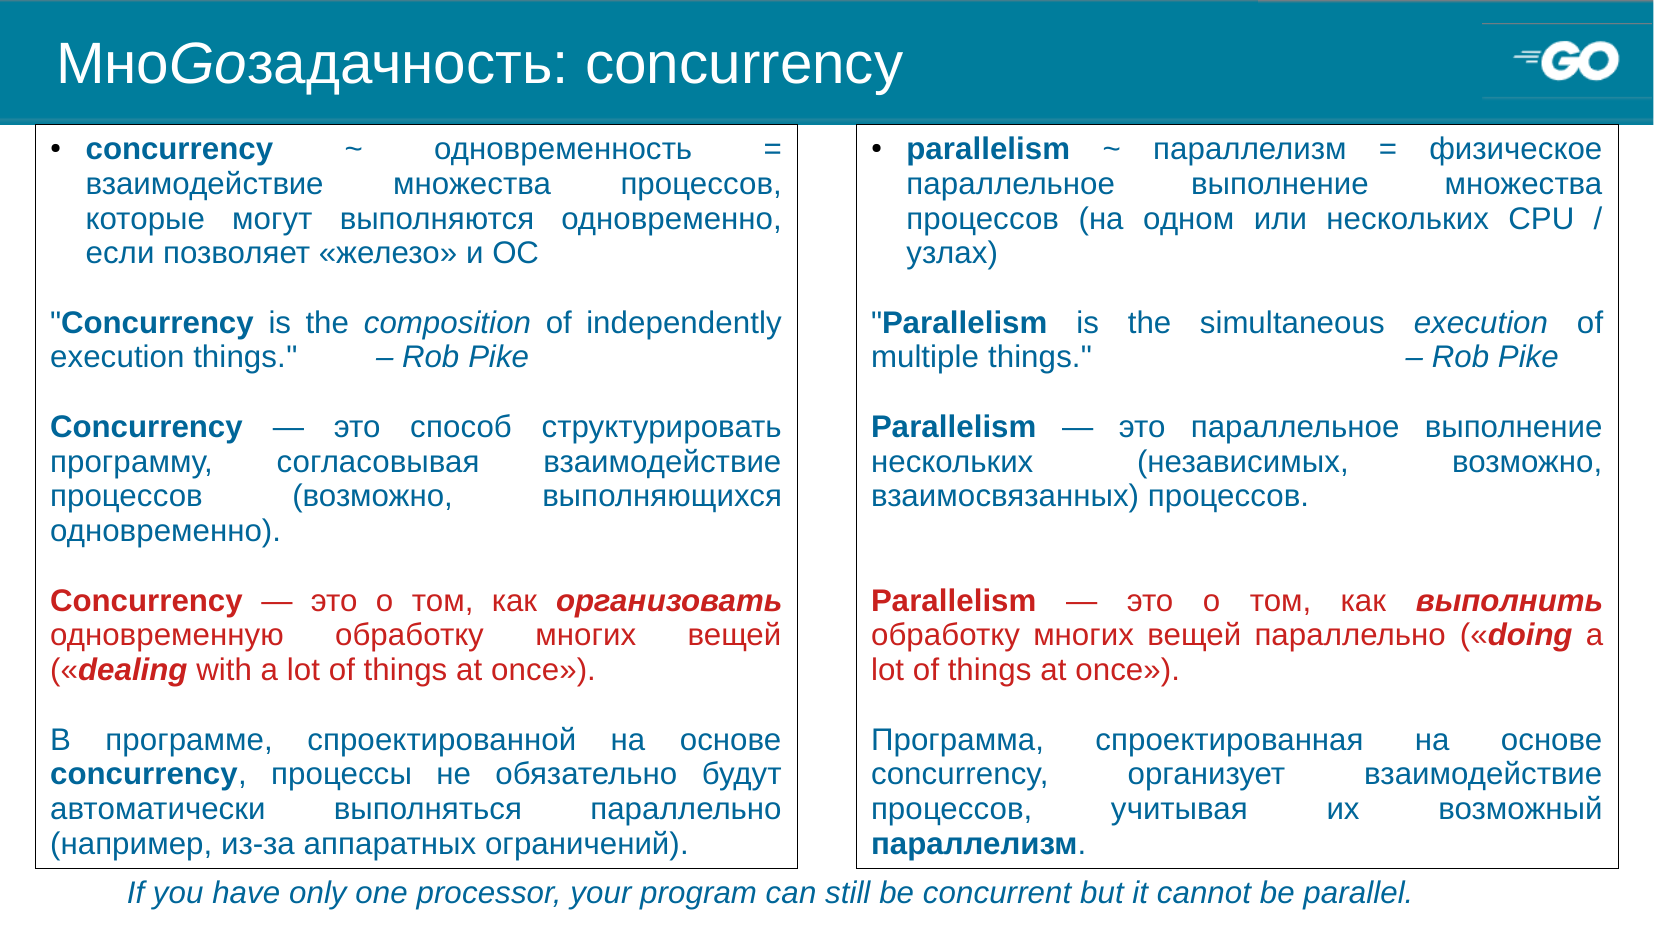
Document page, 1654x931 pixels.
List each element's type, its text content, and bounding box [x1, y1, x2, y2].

text_box МноGoзадачность: concurrency [41, 23, 1495, 104]
picture [1542, 41, 1619, 81]
text_box parallelism ~ параллелизм = физическое параллельное выполнение множества процессов (на одном или нескольких CPU / узлах) "Parallelism is the simultaneous execution of multiple things." ‒ Rob Pike Parallelism — это параллельное выполнение нескольких (независимых, возможно, взаимосвязанных) процессов. Parallelism — это о том, как выполнить обработку многих вещей параллельно («doing a lot of things at once»). Программа, спроектированная на основе concurrency, организует взаимодействие процессов, учитывая их возможный параллелизм. [856, 124, 1619, 869]
text_box If you have only one processor, your program can still be concurrent but it cannot be parallel. [112, 868, 1436, 918]
text_box concurrency ~ одновременность = взаимодействие множества процессов, которые могут выполняются одновременно, если позволяет «железо» и ОС "Concurrency is the composition of independently execution things." ‒ Rob Pike Concurrency — это способ структурировать программу, согласовывая взаимодействие процессов (возможно, выполняющихся одновременно). Concurrency — это о том, как организовать одновременную обработку многих вещей («dealing with a lot of things at once»). В программе, спроектированной на основе concurrency, процессы не обязательно будут автоматически выполняться параллельно (например, из-за аппаратных ограничений). [35, 124, 798, 869]
